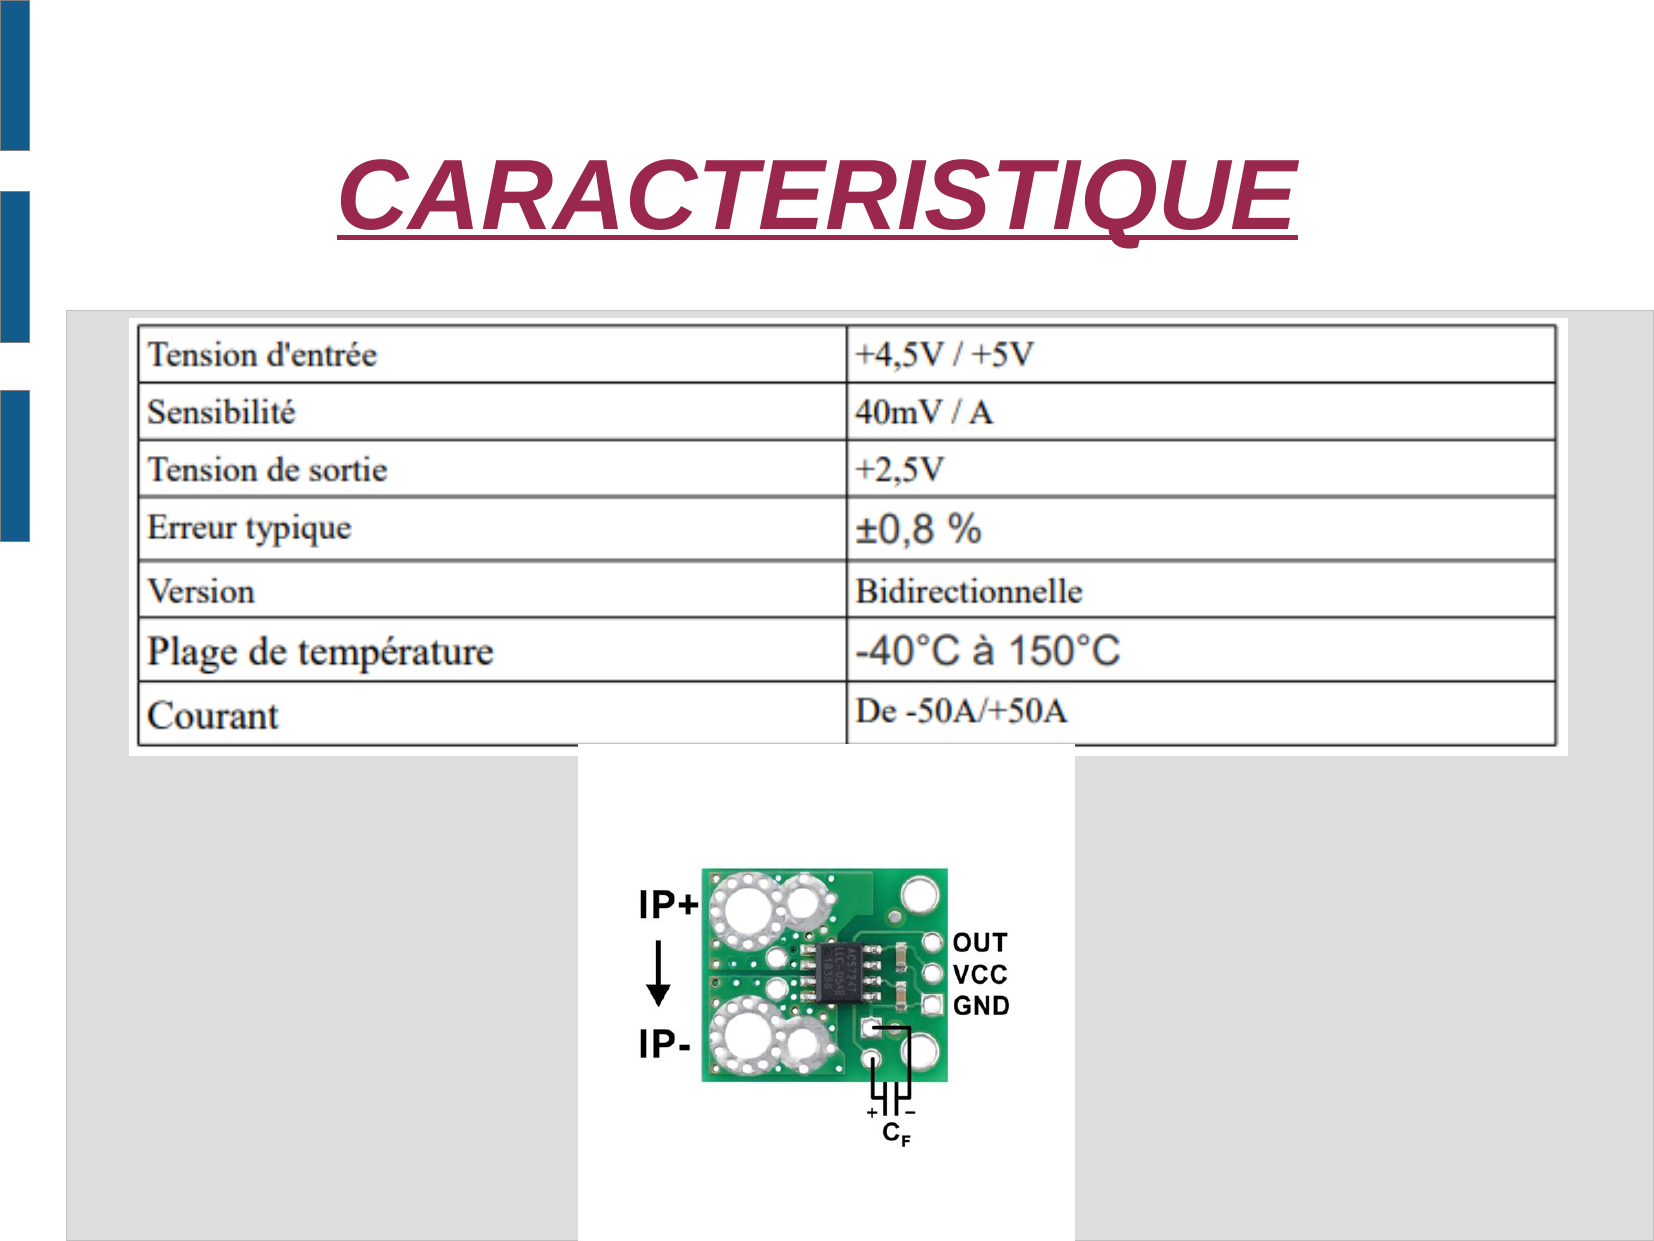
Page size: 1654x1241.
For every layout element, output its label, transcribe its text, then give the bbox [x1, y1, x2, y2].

title CARACTERISTIQUE [121, 91, 1534, 299]
picture [129, 318, 1568, 1241]
